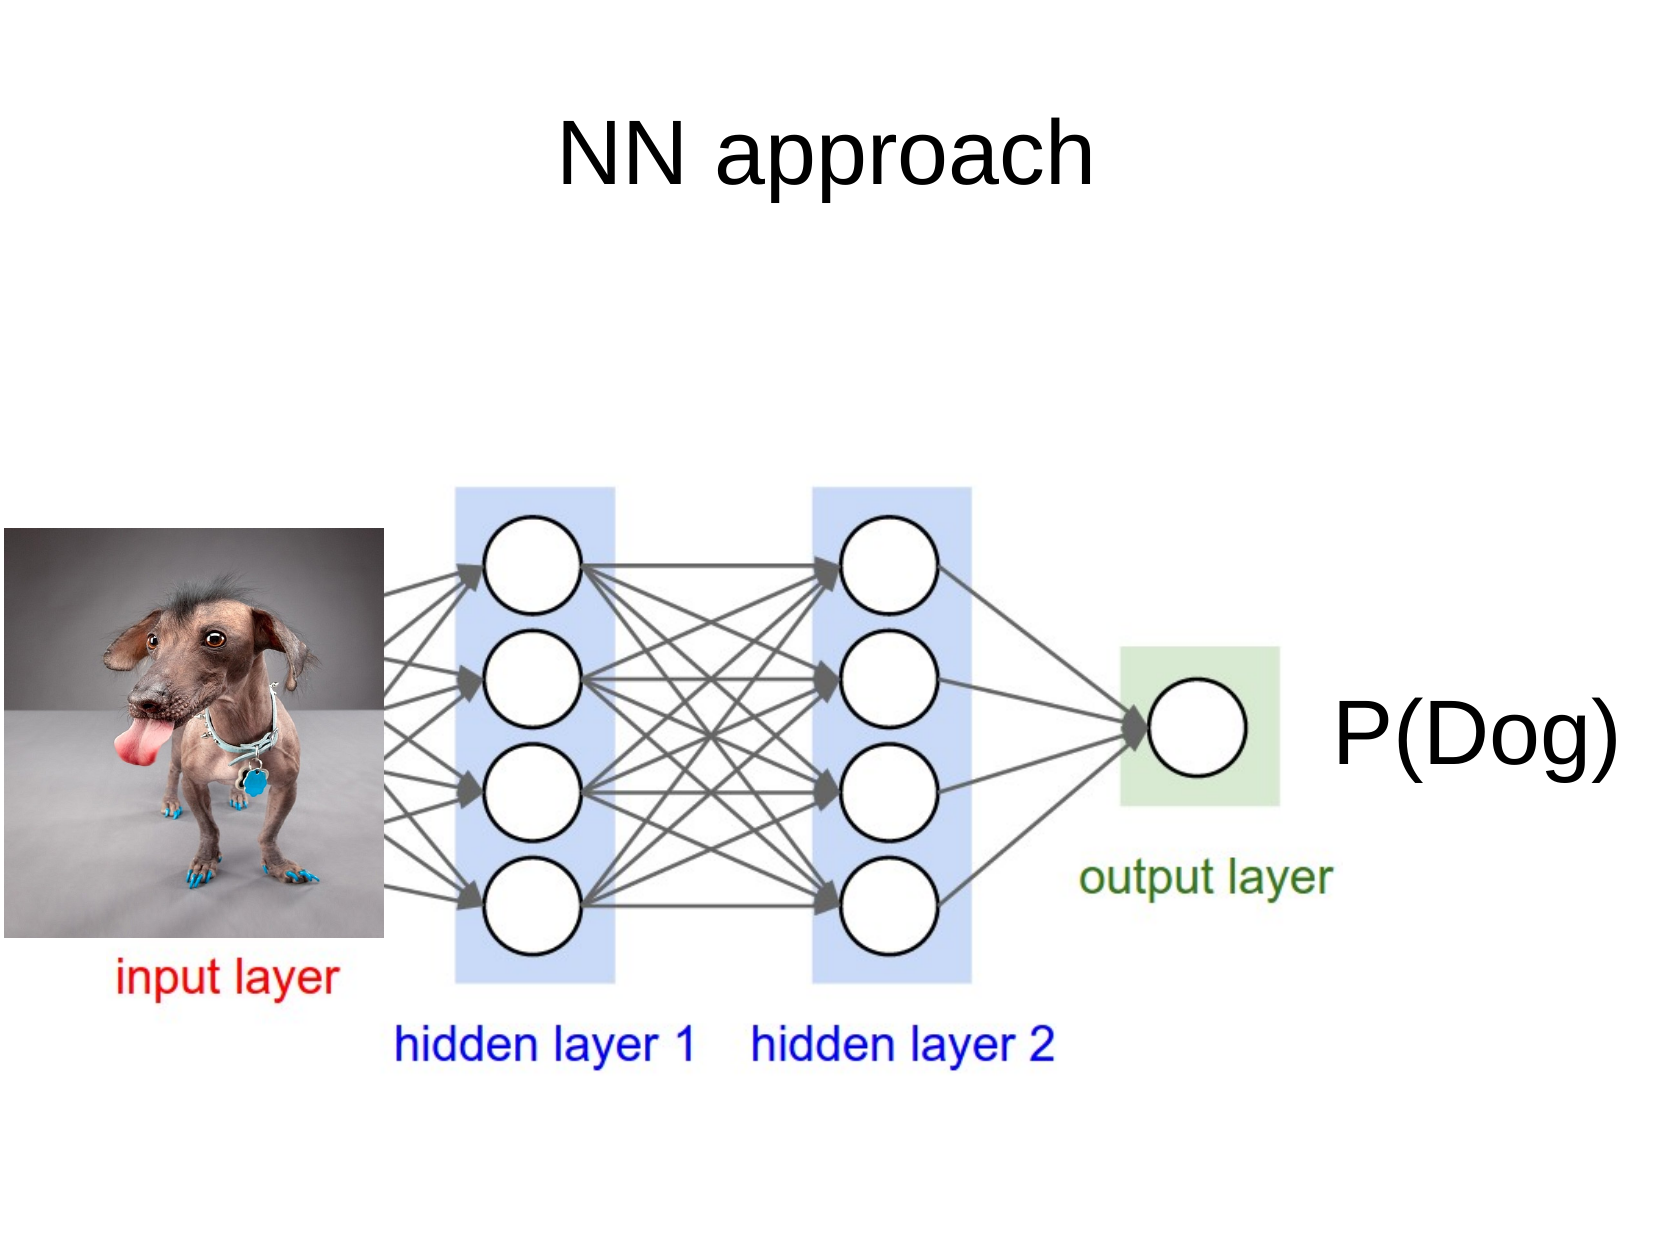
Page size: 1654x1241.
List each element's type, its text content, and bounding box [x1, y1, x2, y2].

title NN approach [82, 49, 1571, 257]
picture [4, 473, 1343, 1080]
text_box P(Dog) [1202, 681, 1654, 784]
